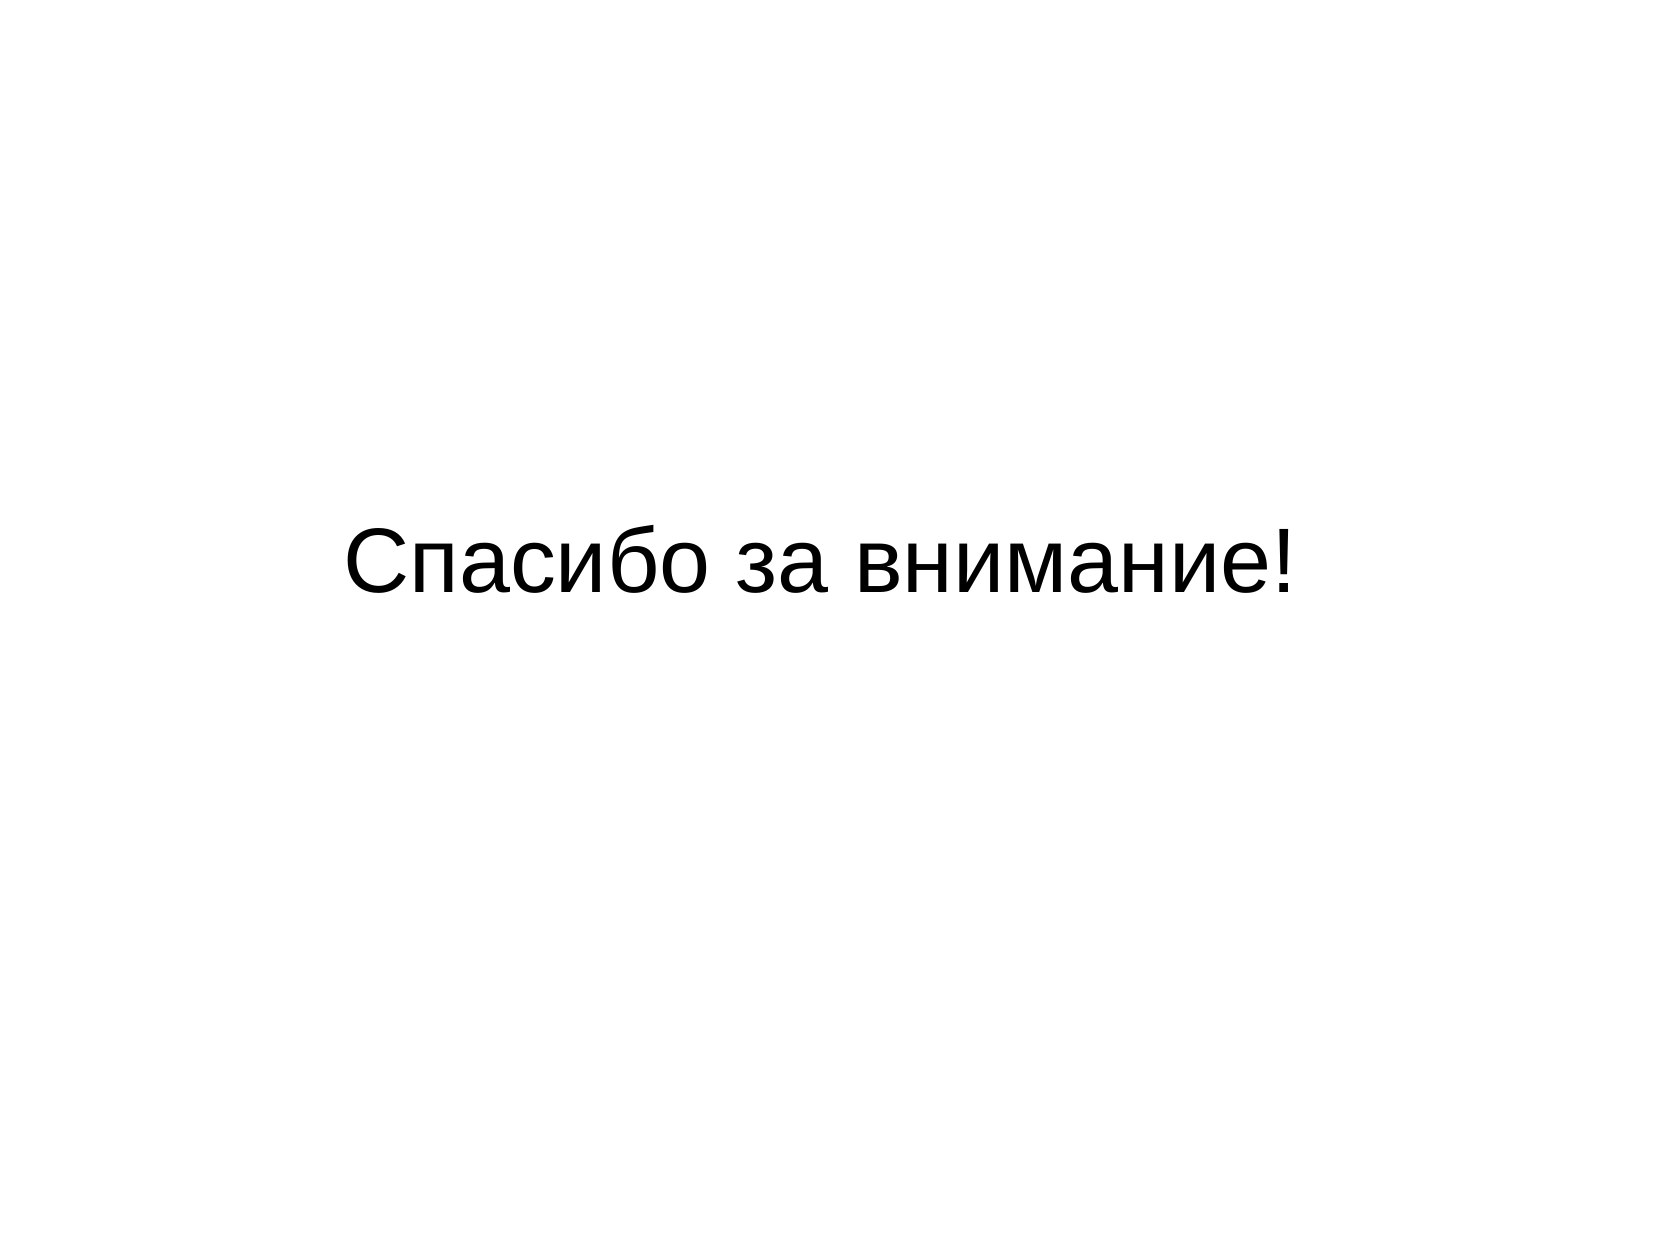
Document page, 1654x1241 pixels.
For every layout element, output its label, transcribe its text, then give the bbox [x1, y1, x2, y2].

title Спасибо за внимание! [76, 177, 1565, 945]
